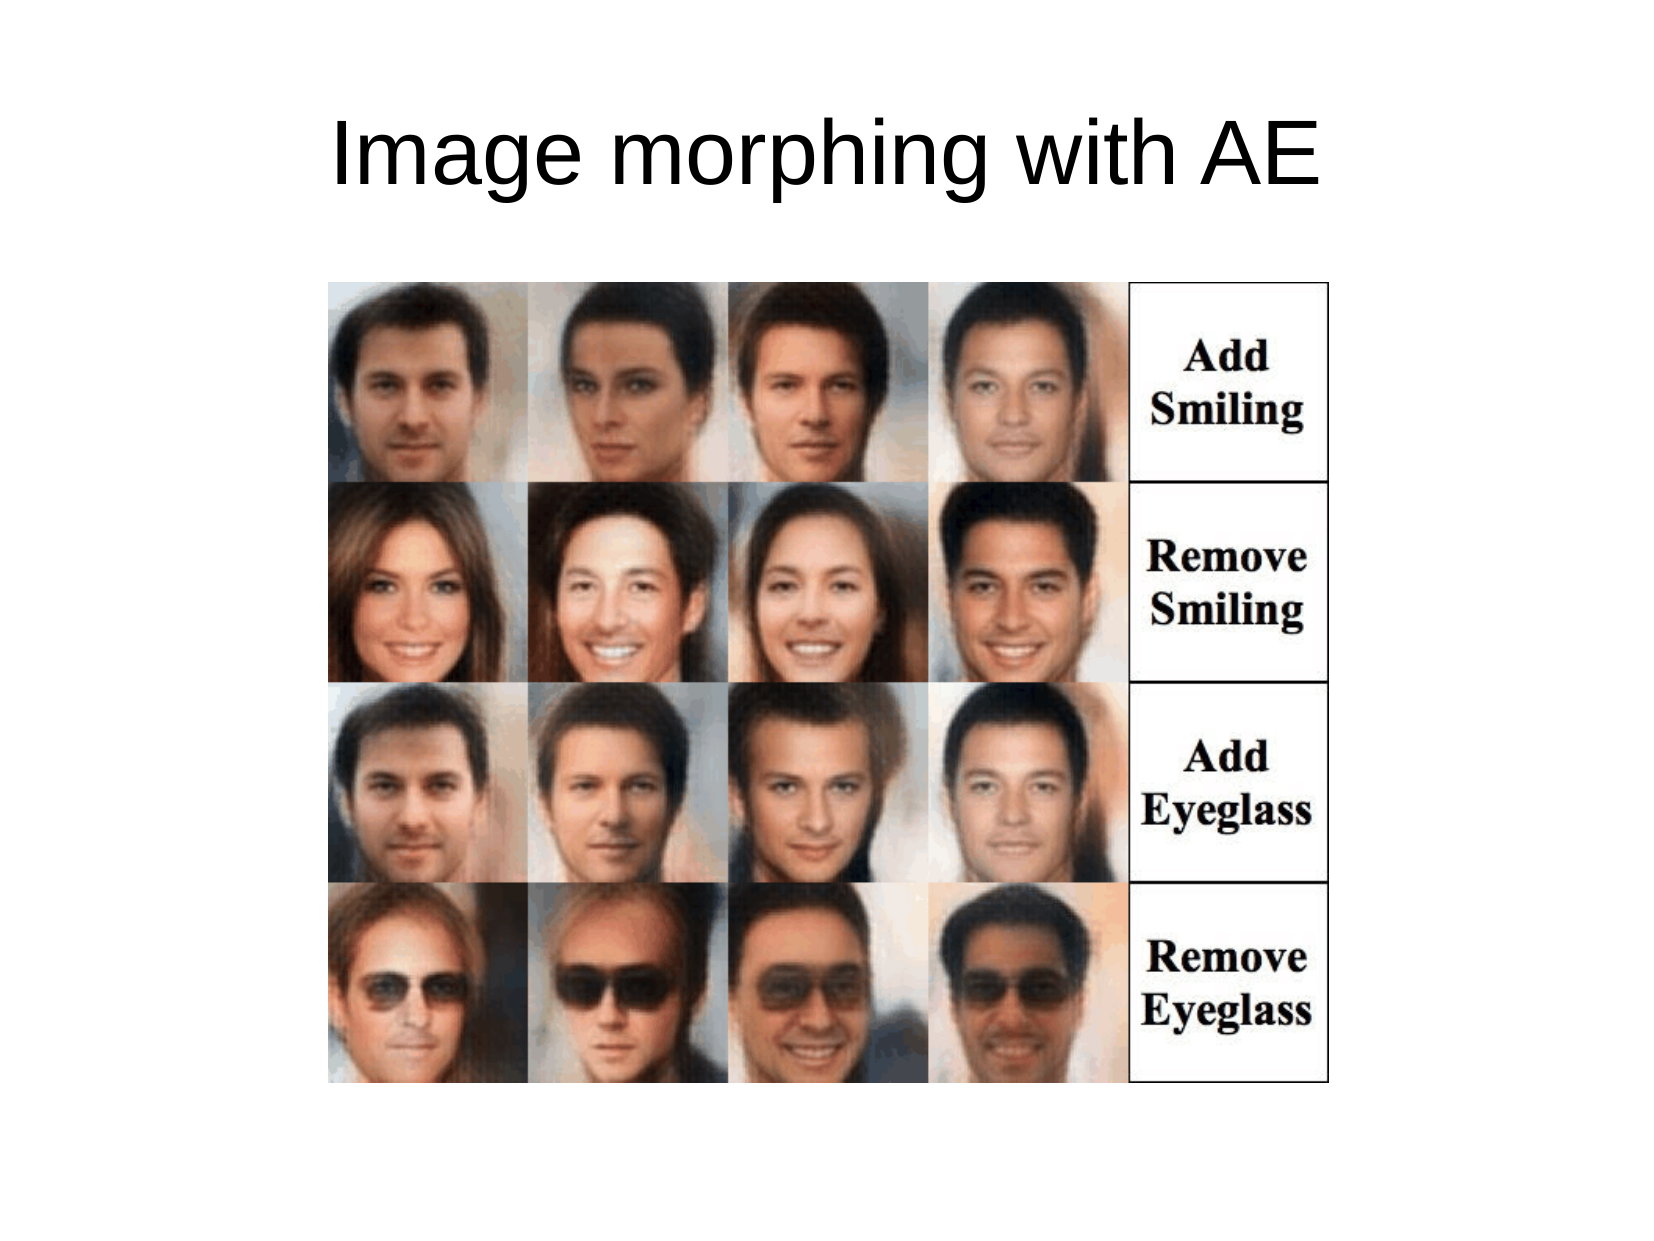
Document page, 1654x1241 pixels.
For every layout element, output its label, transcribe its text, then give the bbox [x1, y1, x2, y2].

picture [328, 282, 1329, 1083]
title Image morphing with AE [82, 49, 1571, 257]
